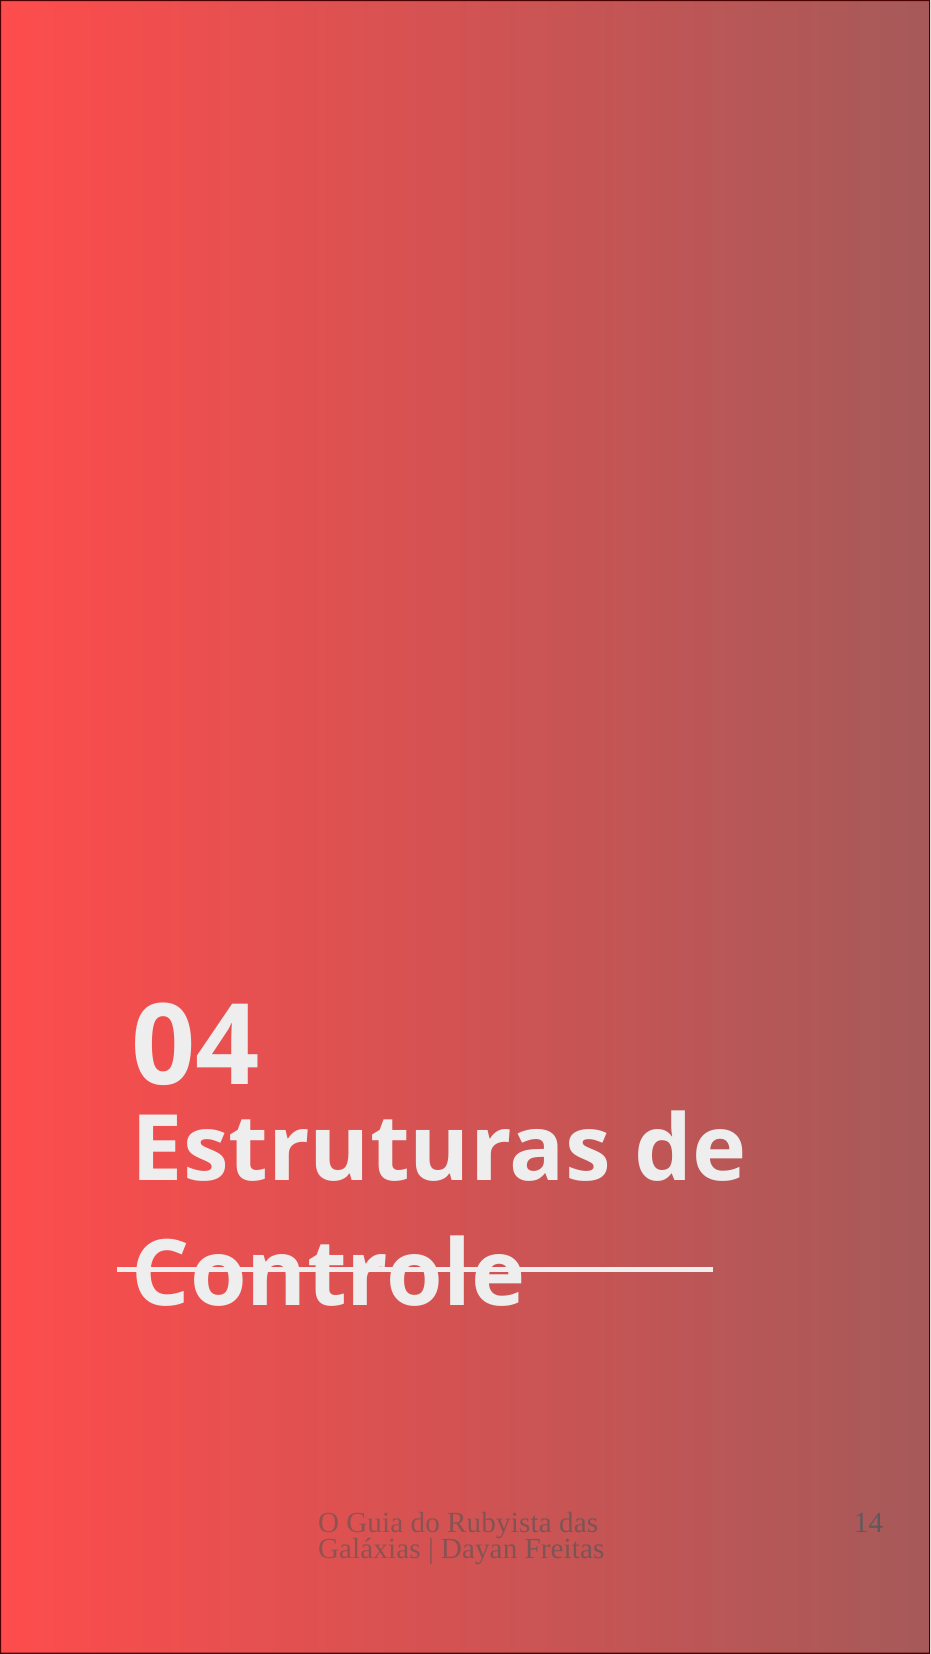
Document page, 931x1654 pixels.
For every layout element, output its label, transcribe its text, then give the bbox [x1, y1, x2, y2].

text_box [0, 0, 931, 1654]
text_box Estruturas de Controle [302, 1074, 909, 1274]
text_box 04 [116, 956, 302, 1433]
